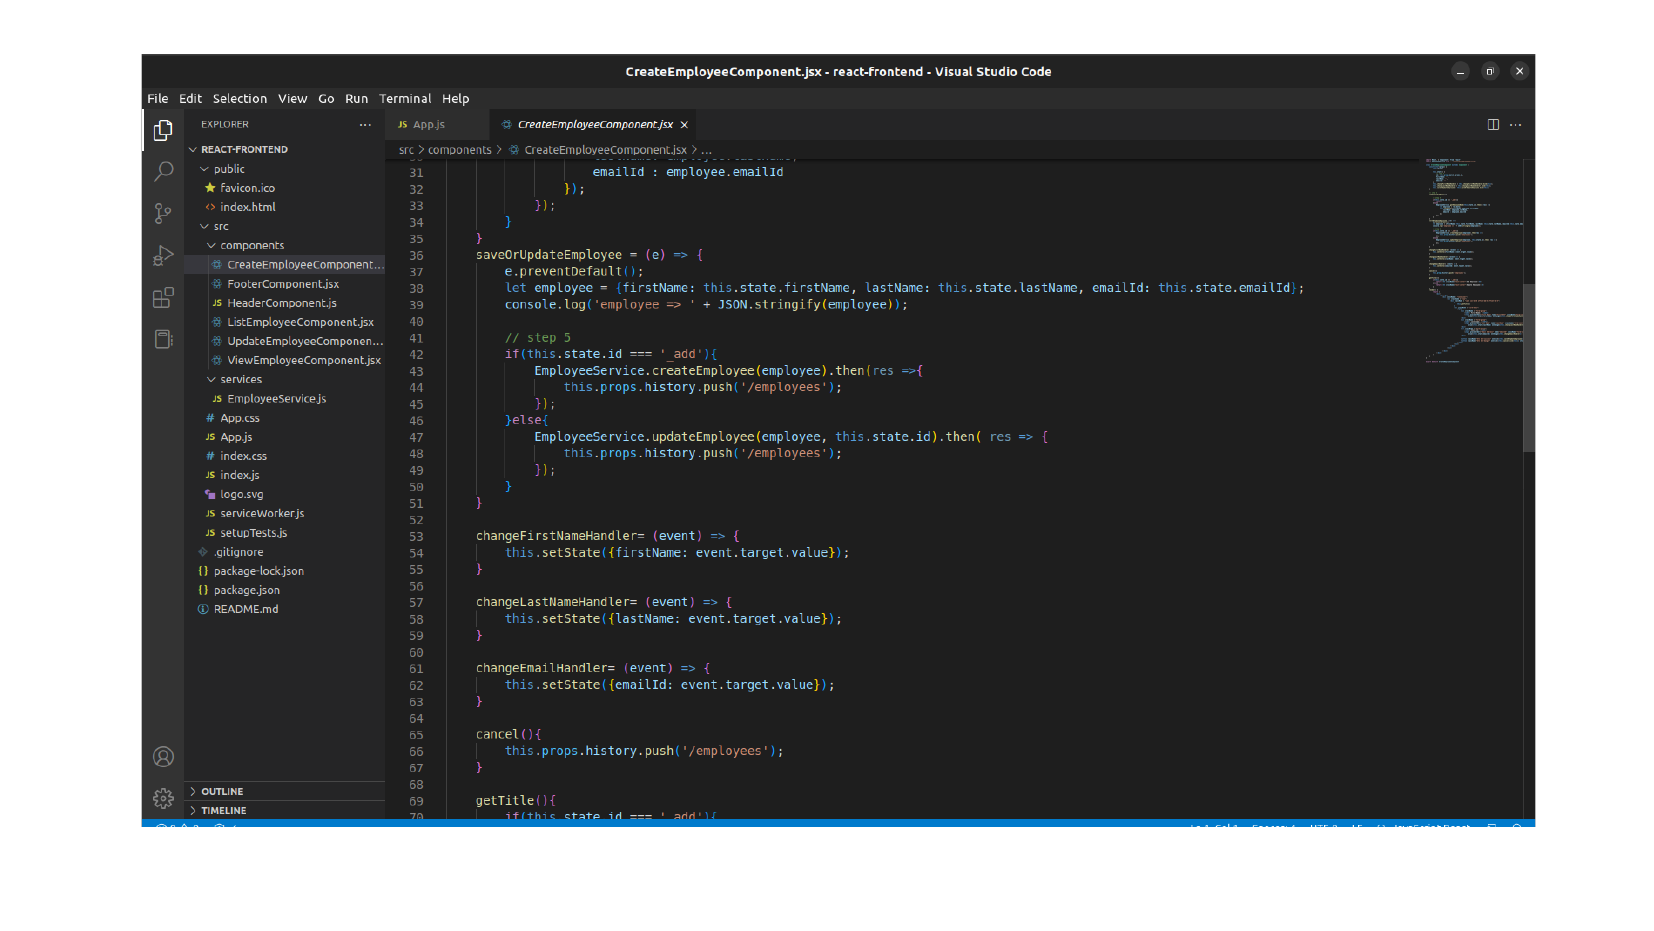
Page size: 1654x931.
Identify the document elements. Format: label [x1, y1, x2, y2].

picture [141, 54, 1536, 827]
